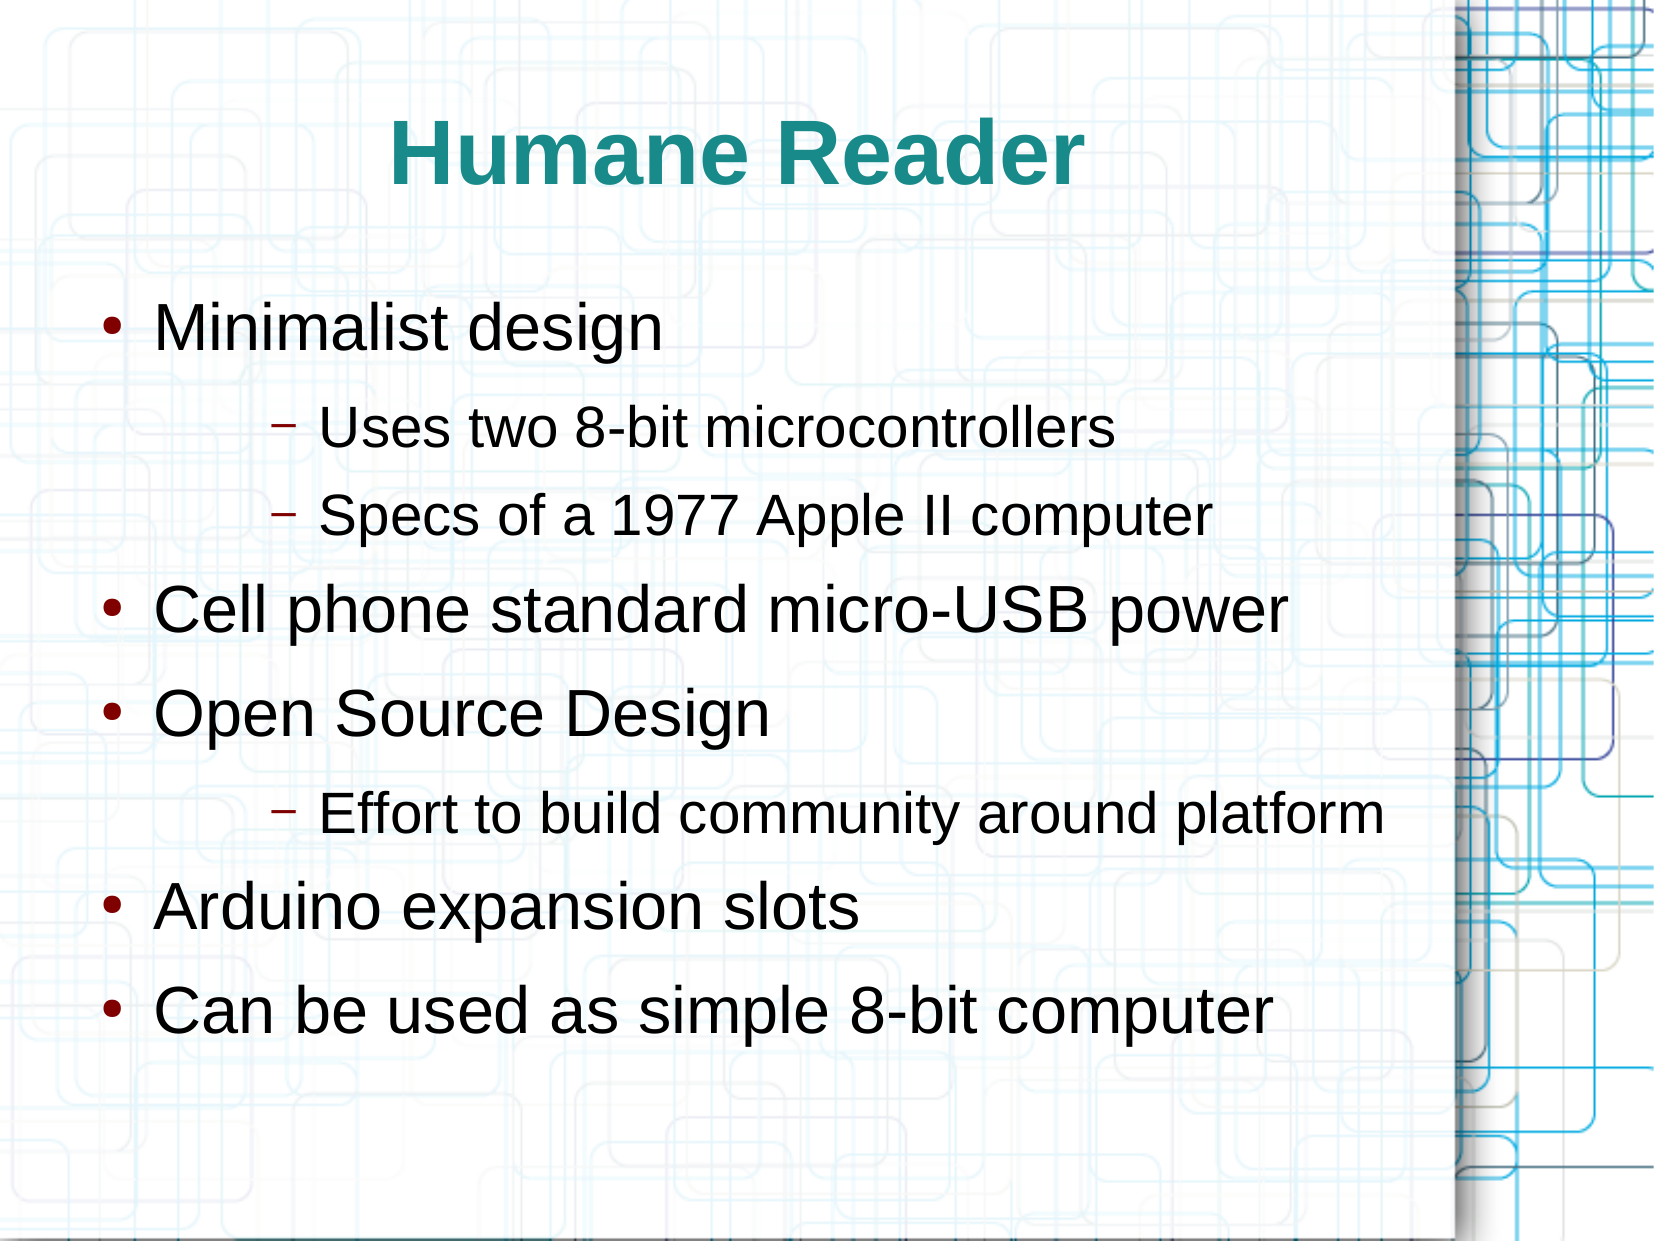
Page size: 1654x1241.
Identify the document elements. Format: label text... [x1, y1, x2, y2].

picture [0, 0, 1654, 1241]
list Minimalist design Uses two 8-bit microcontrollers Specs of a 1977 Apple II computer Cell phone standard micro-USB power Open Source Design Effort to build community around platform Arduino expansion slots Can be used as simple 8-bit computer [82, 290, 1418, 1153]
title Humane Reader [59, 56, 1418, 250]
